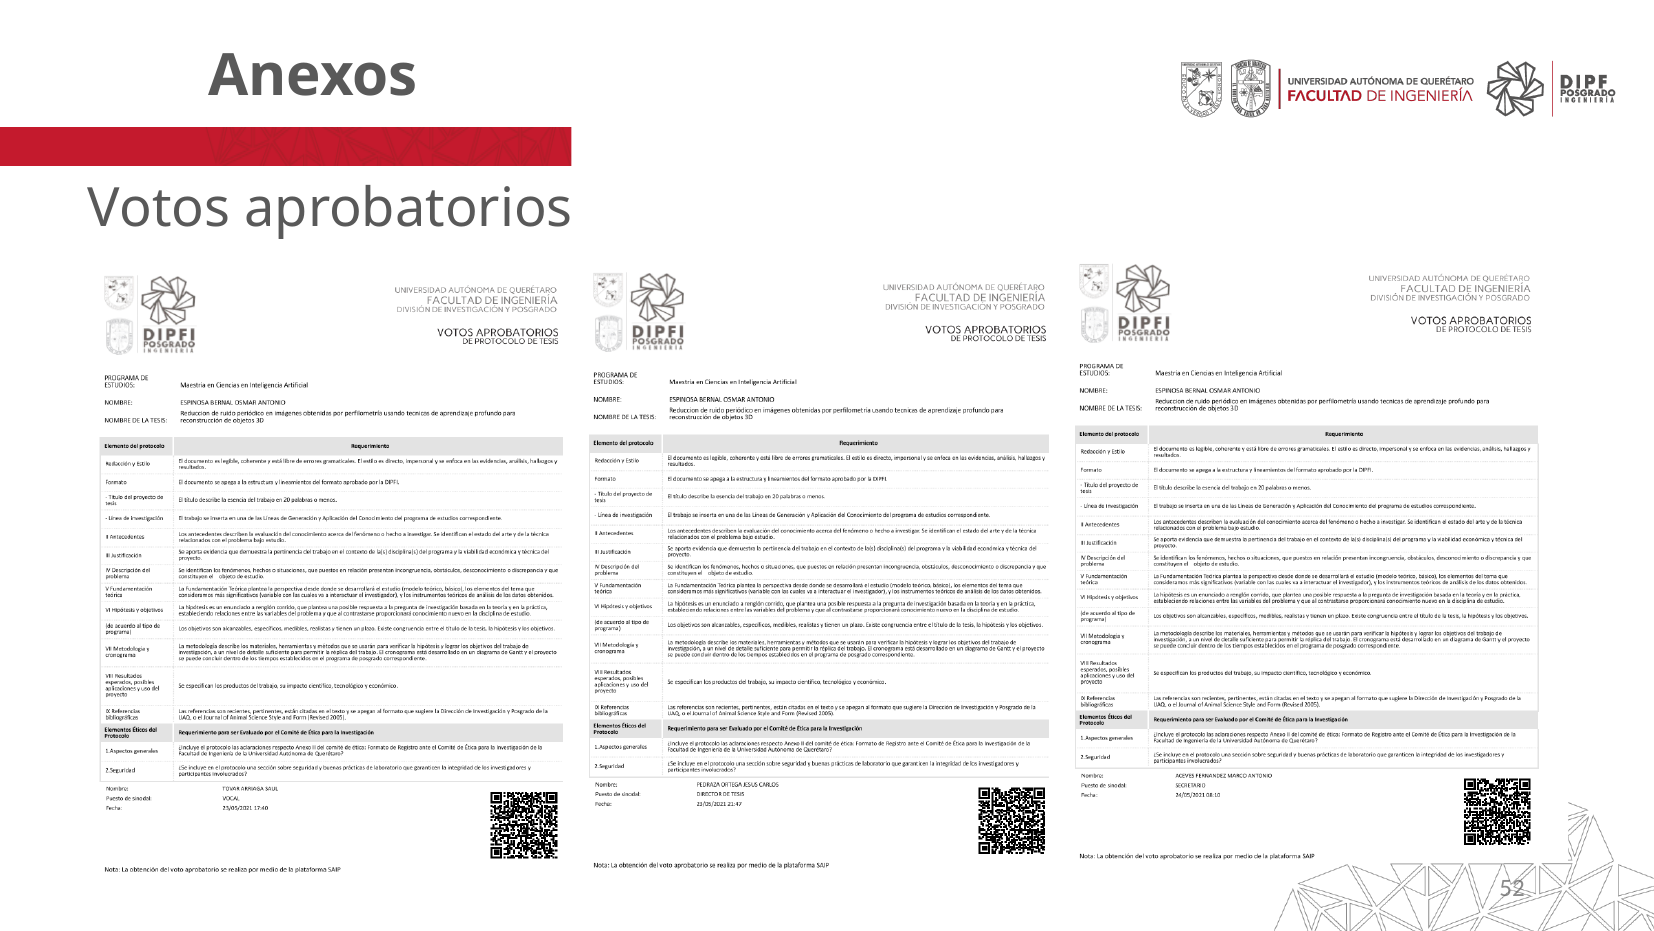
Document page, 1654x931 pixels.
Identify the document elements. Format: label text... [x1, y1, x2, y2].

text_box Anexos [54, 11, 572, 127]
text_box Votos aprobatorios [73, 165, 1636, 302]
picture [73, 248, 1654, 931]
picture [0, 127, 572, 166]
picture [1176, 54, 1620, 133]
